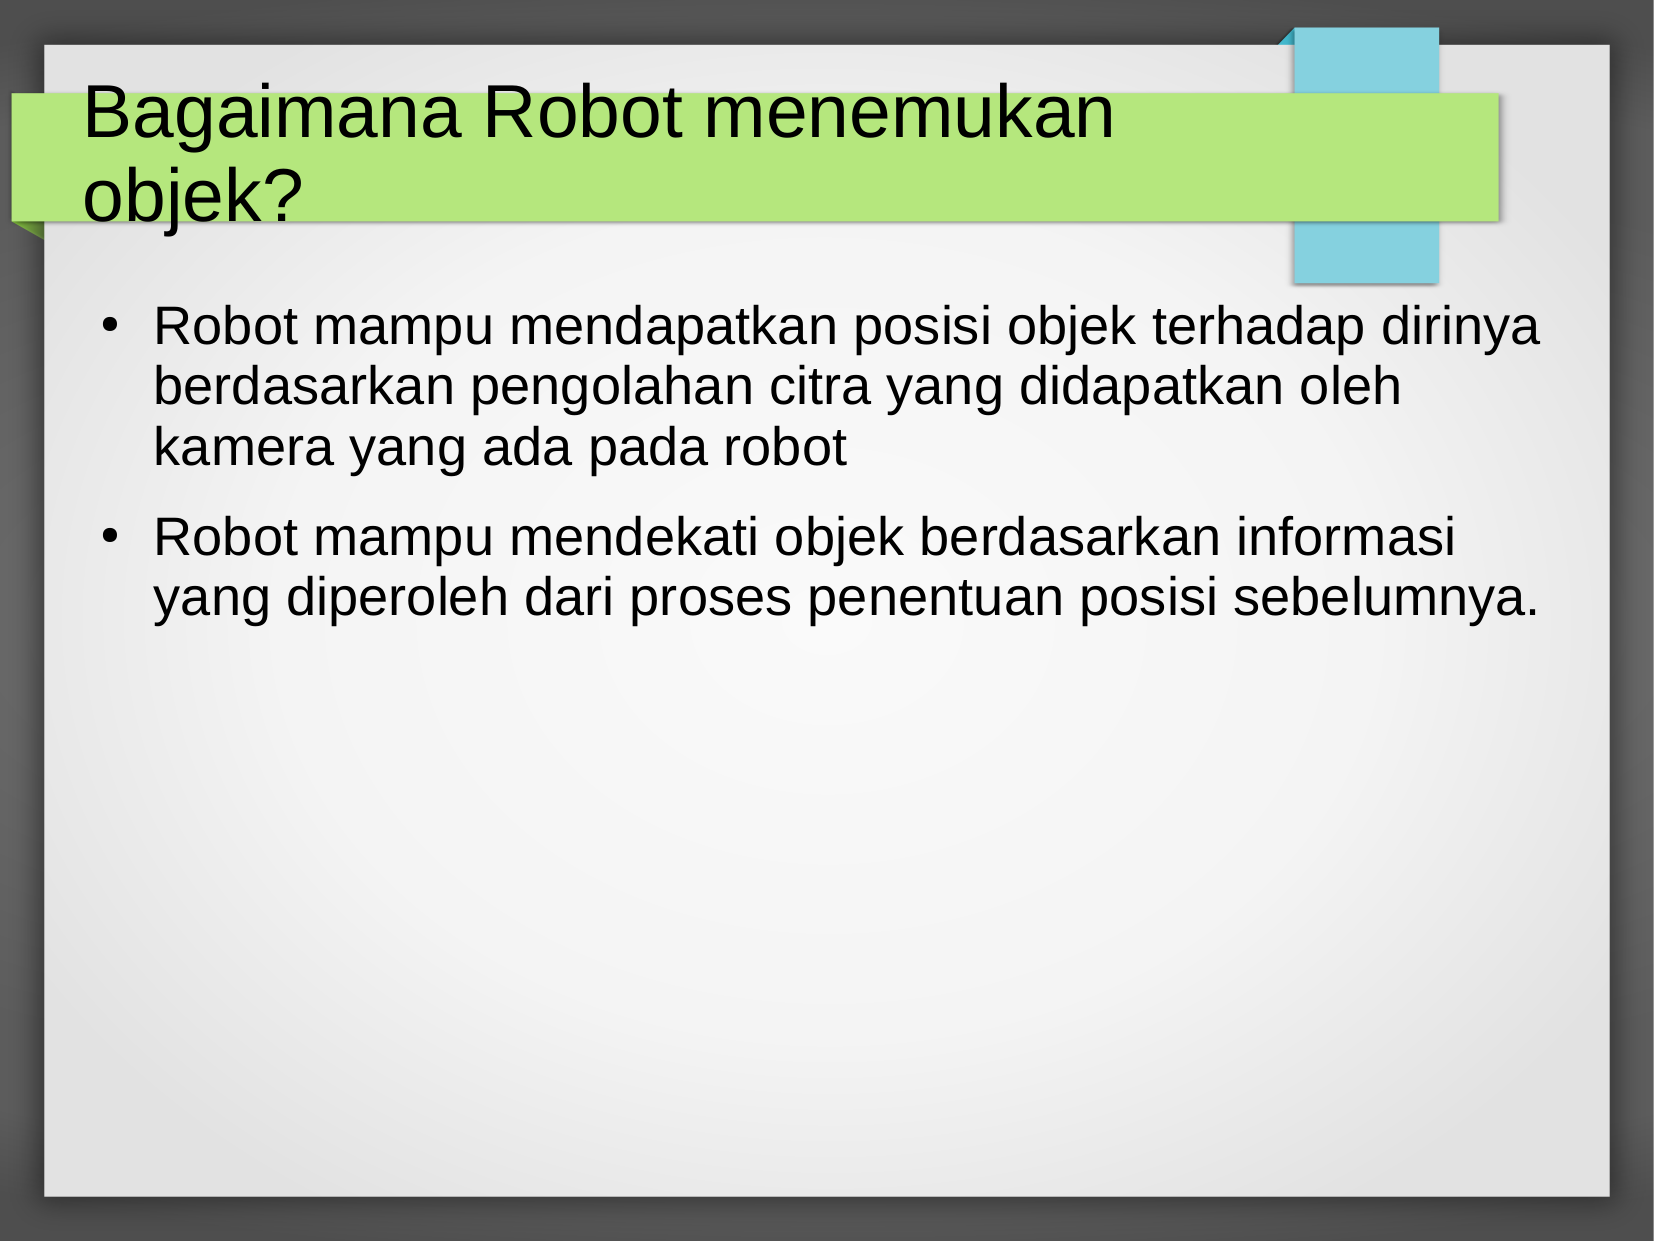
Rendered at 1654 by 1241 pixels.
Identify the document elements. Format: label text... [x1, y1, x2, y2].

picture [0, 0, 1654, 1241]
list Robot mampu mendapatkan posisi objek terhadap dirinya berdasarkan pengolahan citra yang didapatkan oleh kamera yang ada pada robot Robot mampu mendekati objek berdasarkan informasi yang diperoleh dari proses penentuan posisi sebelumnya. [82, 295, 1571, 1015]
title Bagaimana Robot menemukan objek? [82, 69, 1264, 238]
